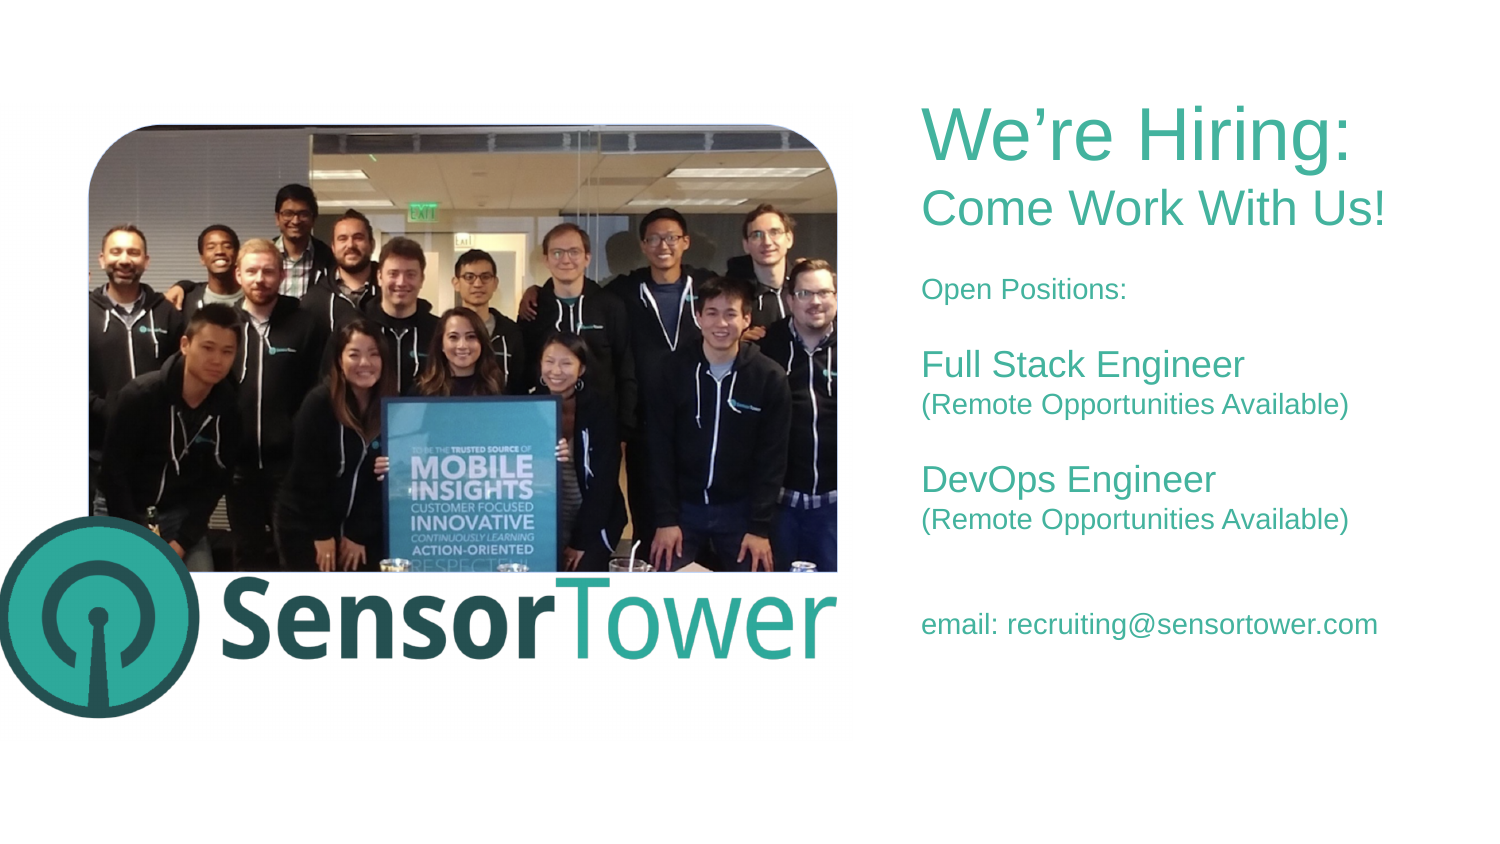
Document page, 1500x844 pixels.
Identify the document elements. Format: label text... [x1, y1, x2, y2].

text_box We’re Hiring: Come Work With Us! Open Positions: Full Stack Engineer (Remote Opportunities Available) DevOps Engineer (Remote Opportunities Available) email: recruiting@sensortower.com [905, 70, 1485, 787]
picture [0, 103, 853, 741]
